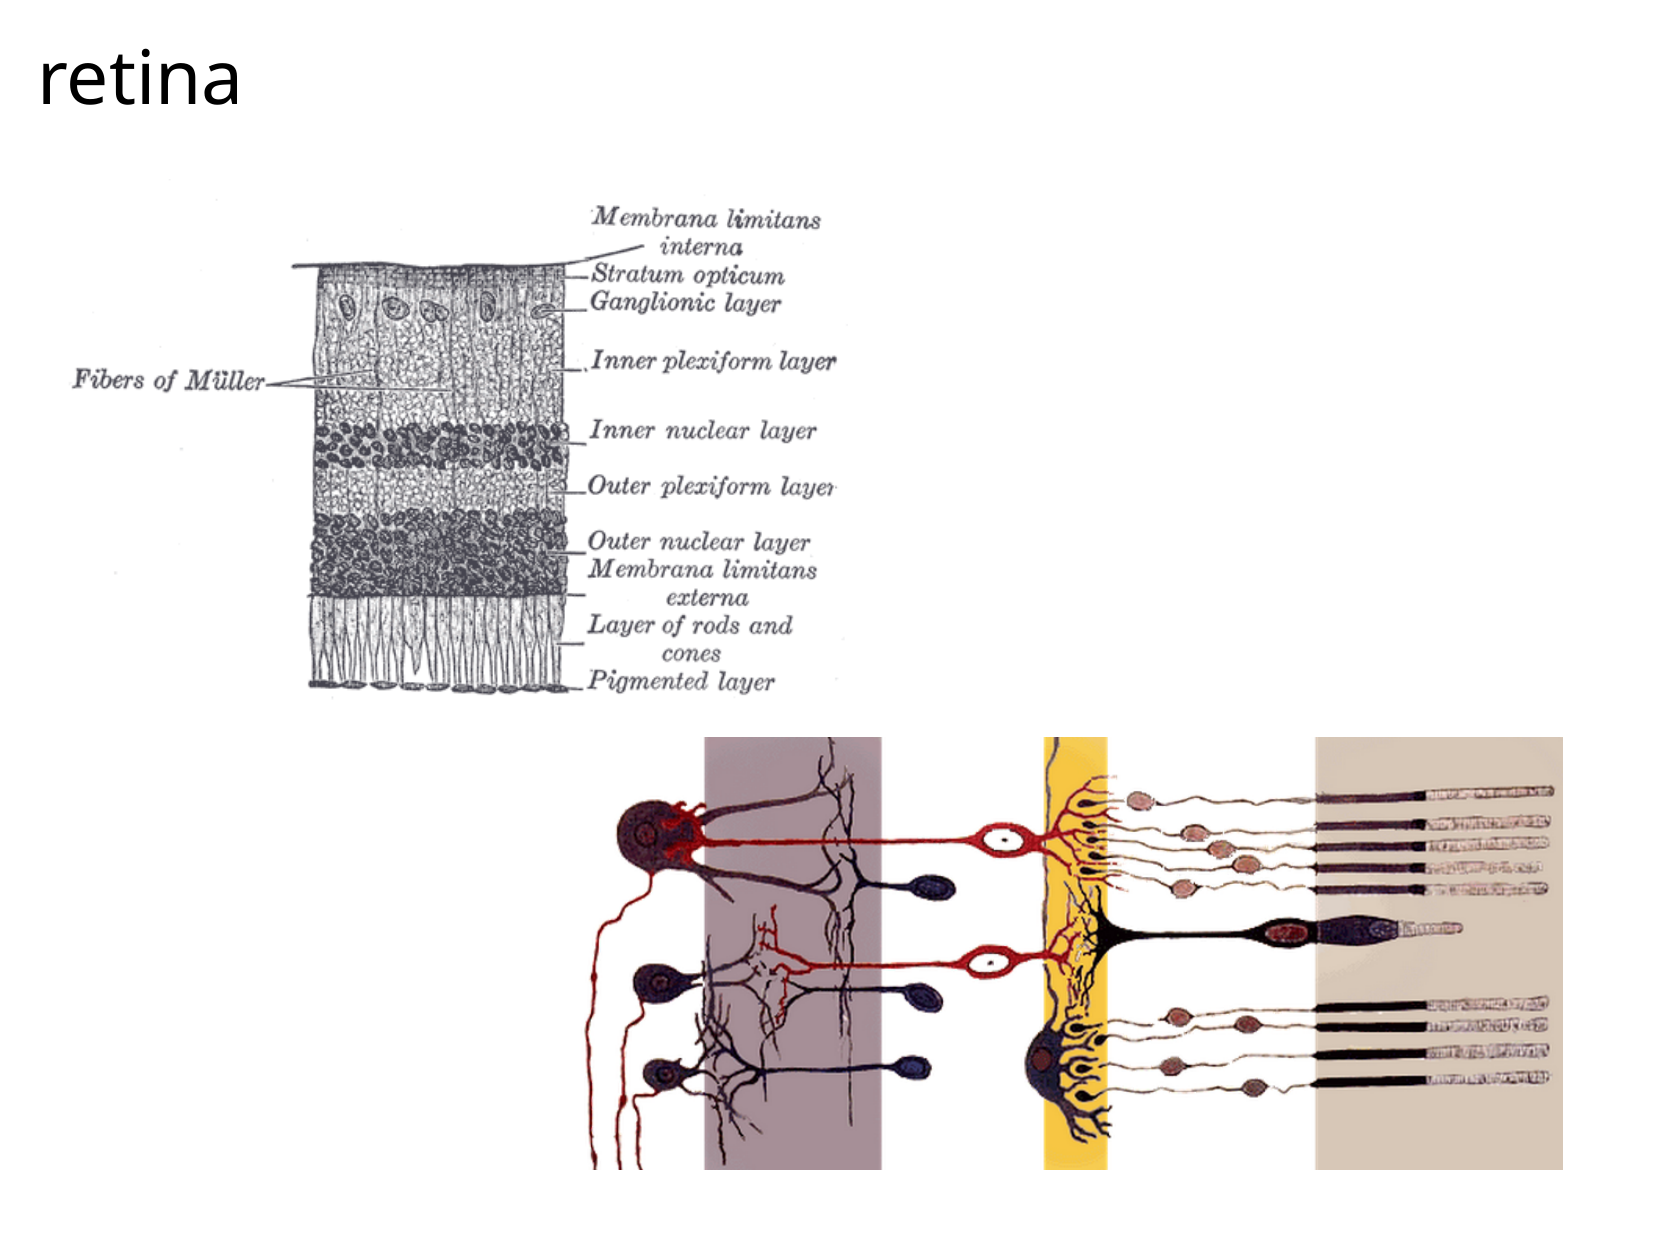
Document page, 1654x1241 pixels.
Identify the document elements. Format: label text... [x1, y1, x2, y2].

title retina [37, 0, 1613, 151]
picture [565, 737, 1563, 1170]
picture [66, 179, 848, 703]
